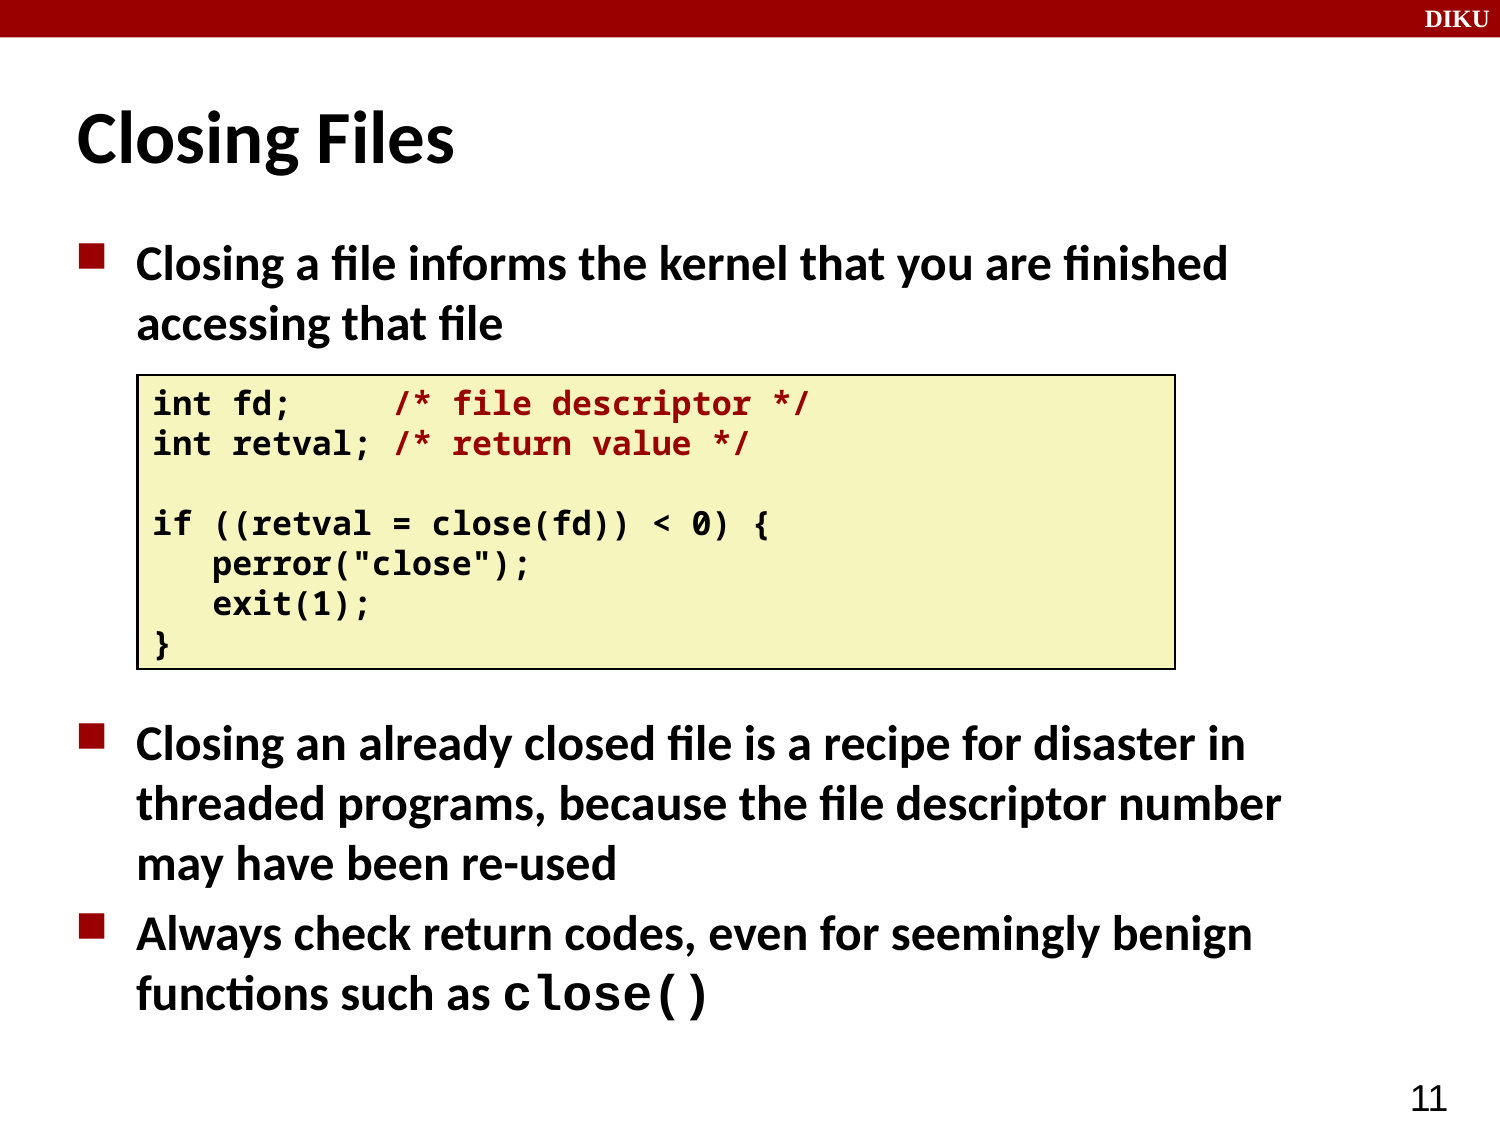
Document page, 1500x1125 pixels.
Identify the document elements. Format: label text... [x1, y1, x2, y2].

text_box int fd; /* file descriptor */ int retval; /* return value */ if ((retval = close(fd)) < 0) { perror("close"); exit(1); } [137, 375, 1175, 670]
text_box Closing Files [62, 71, 1308, 197]
text_box Closing a file informs the kernel that you are finished accessing that file Closing an already closed file is a recipe for disaster in threaded programs, because the file descriptor number may have been re-used Always check return codes, even for seemingly benign functions such as close() [65, 223, 1361, 1039]
